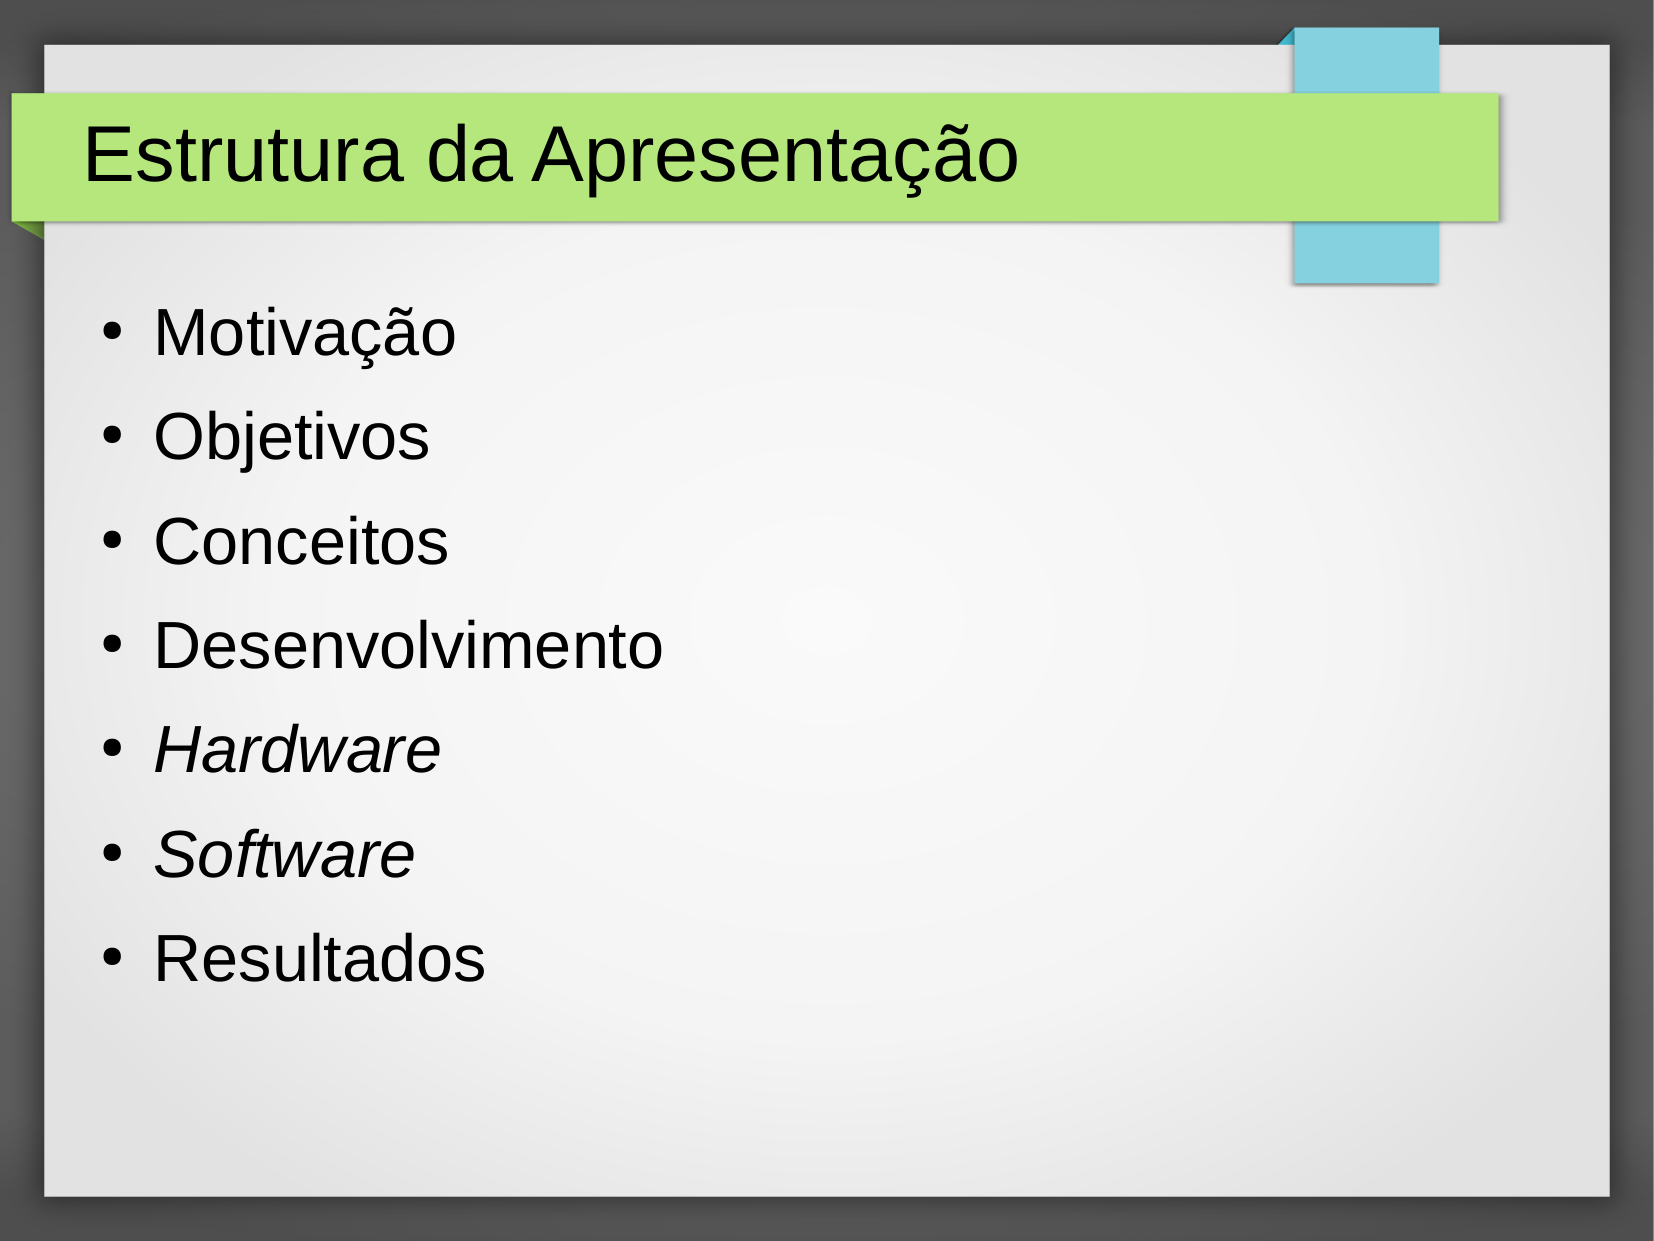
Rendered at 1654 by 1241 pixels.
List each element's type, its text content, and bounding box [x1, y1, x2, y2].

title Estrutura da Apresentação [82, 94, 1264, 213]
picture [0, 0, 1654, 1241]
list Motivação Objetivos Conceitos Desenvolvimento Hardware Software Resultados [82, 295, 1571, 1015]
